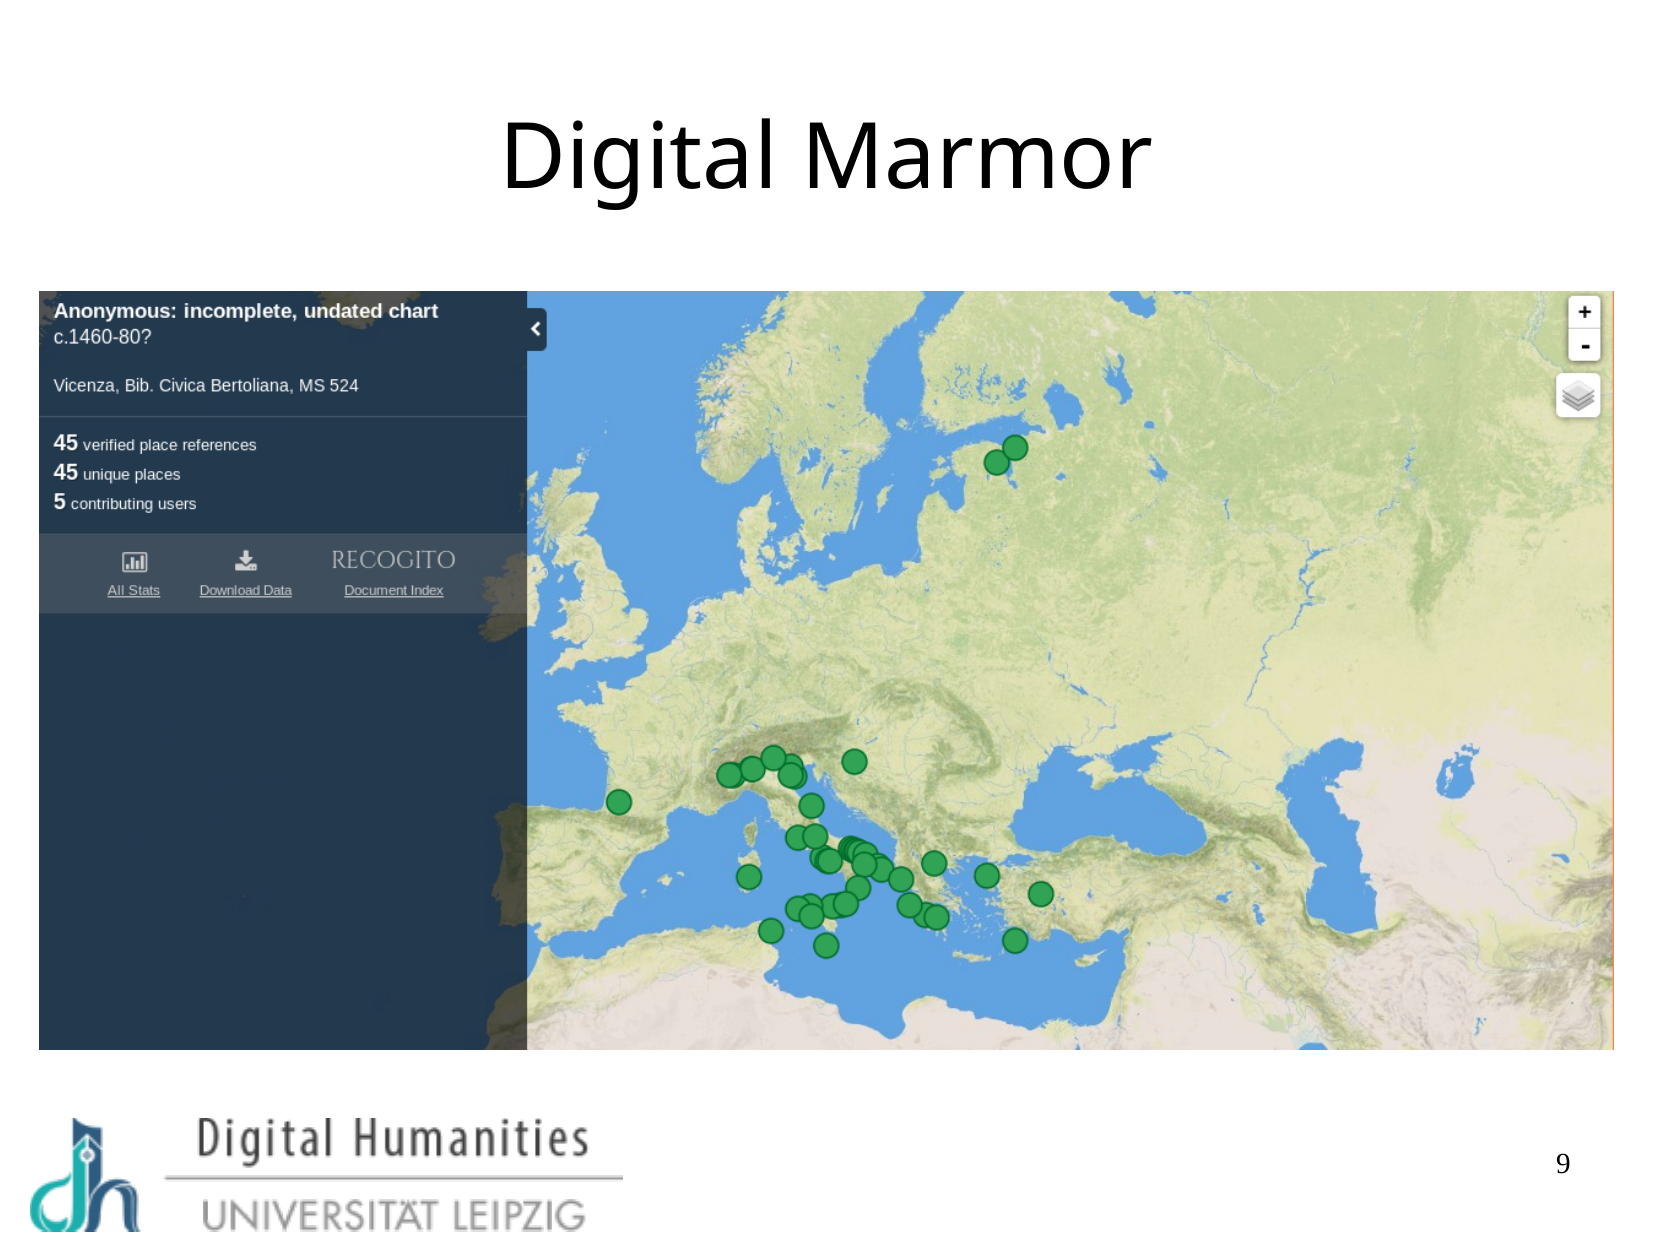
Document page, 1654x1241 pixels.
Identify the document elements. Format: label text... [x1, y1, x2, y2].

picture [39, 291, 1614, 1051]
title Digital Marmor [82, 49, 1571, 257]
picture [30, 1118, 623, 1232]
